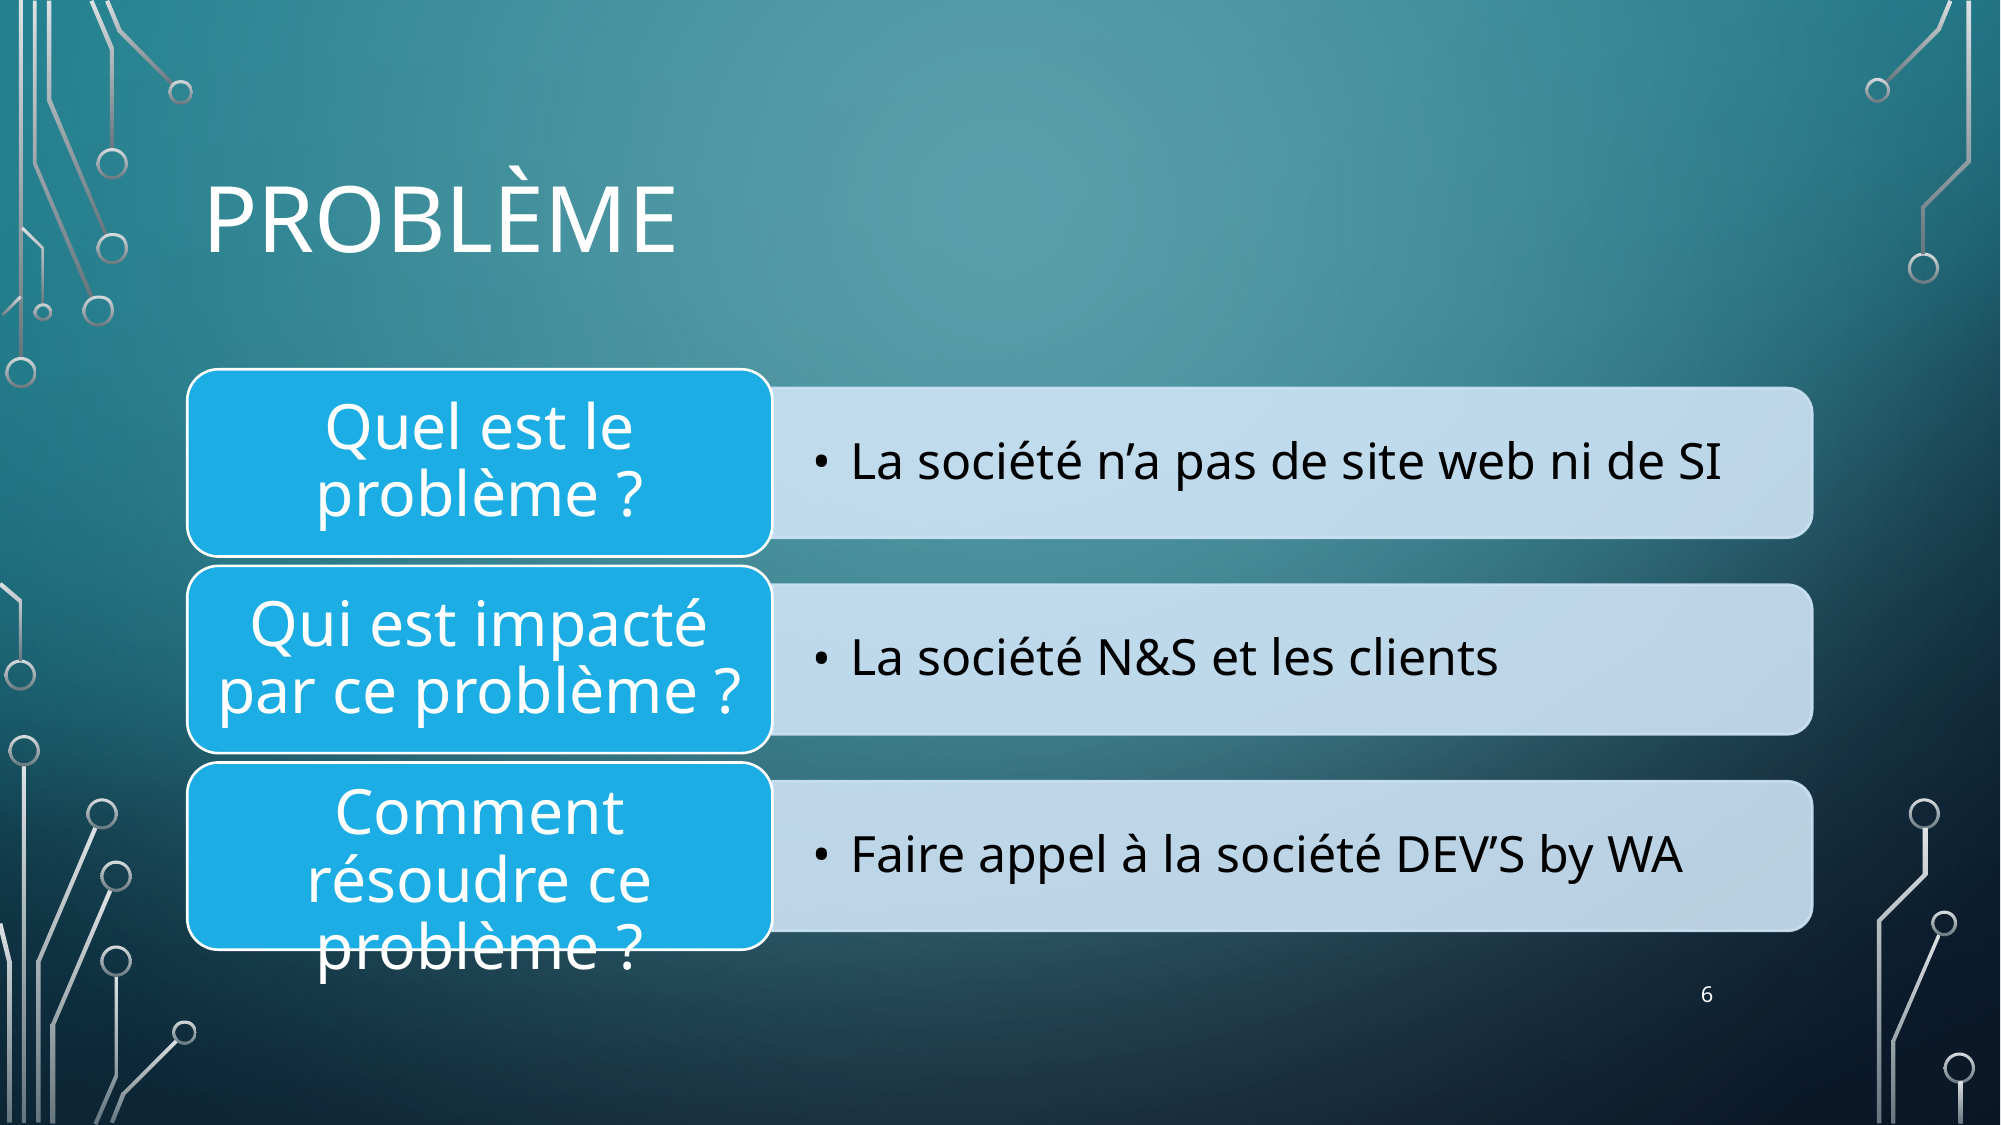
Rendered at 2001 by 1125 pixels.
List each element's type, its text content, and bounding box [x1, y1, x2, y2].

text_box La société n’a pas de site web ni de SI [772, 387, 1813, 538]
text_box Quel est le problème ? [187, 369, 773, 557]
text_box [1685, 965, 1813, 1025]
title Problème [187, 101, 1813, 344]
text_box La société N&S et les clients [772, 584, 1813, 735]
text_box Comment résoudre ce problème ? [187, 762, 773, 950]
text_box Faire appel à la société DEV’S by WA [772, 781, 1813, 931]
text_box Qui est impacté par ce problème ? [187, 565, 773, 754]
